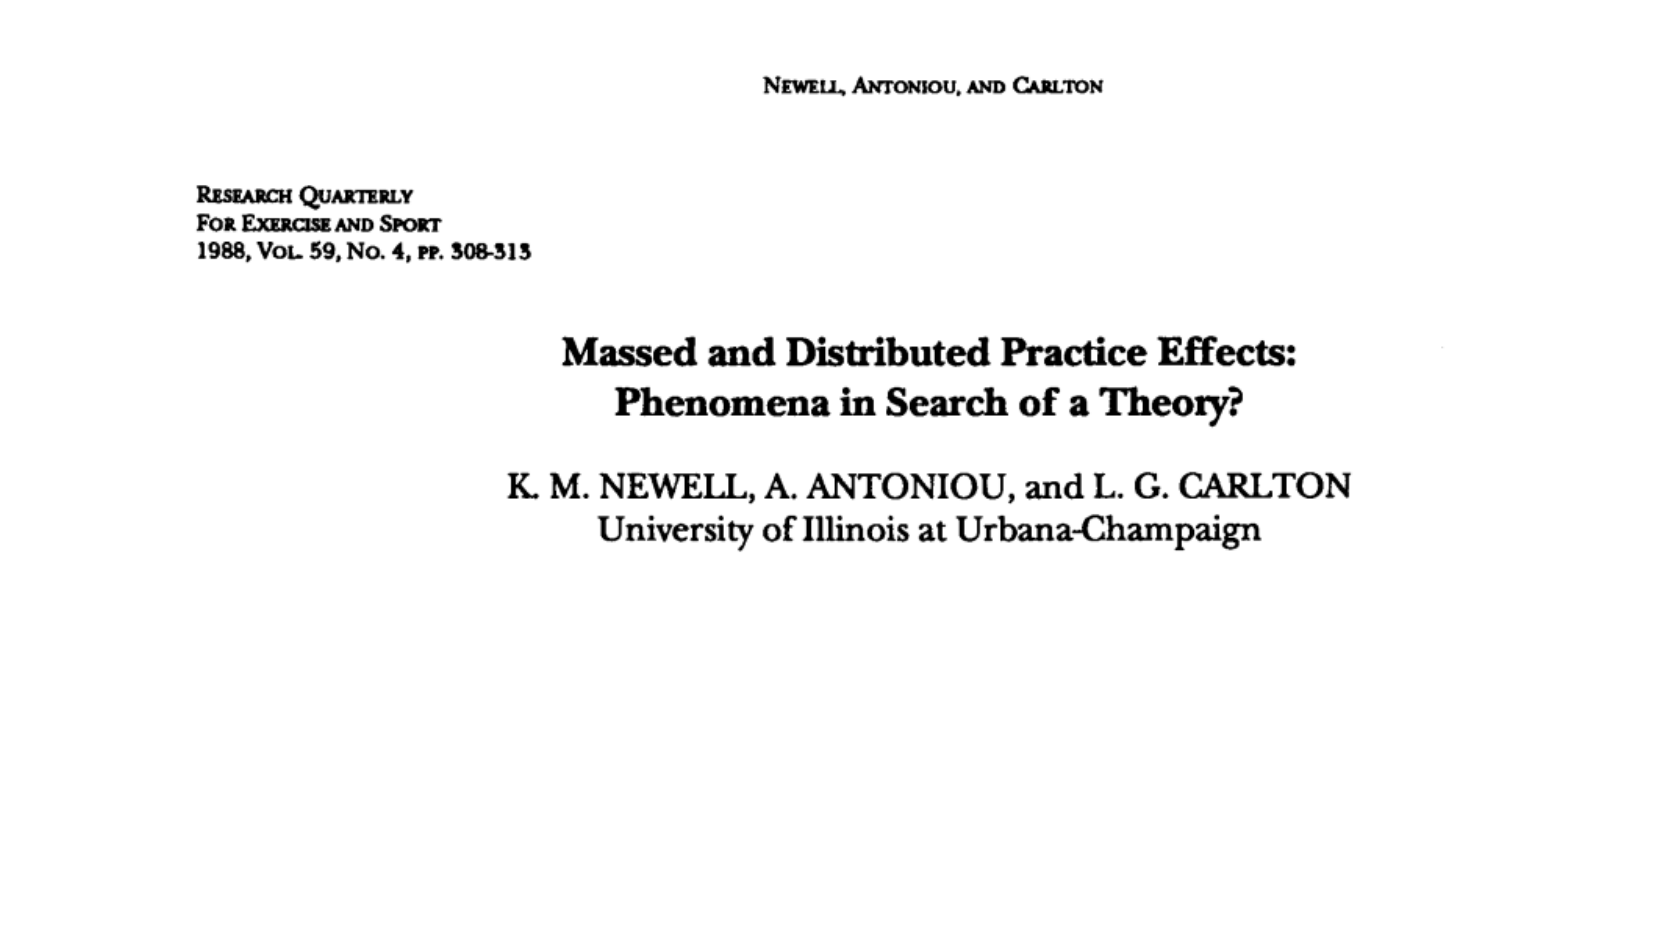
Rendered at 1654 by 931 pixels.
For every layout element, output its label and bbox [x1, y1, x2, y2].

picture [147, 43, 1476, 621]
